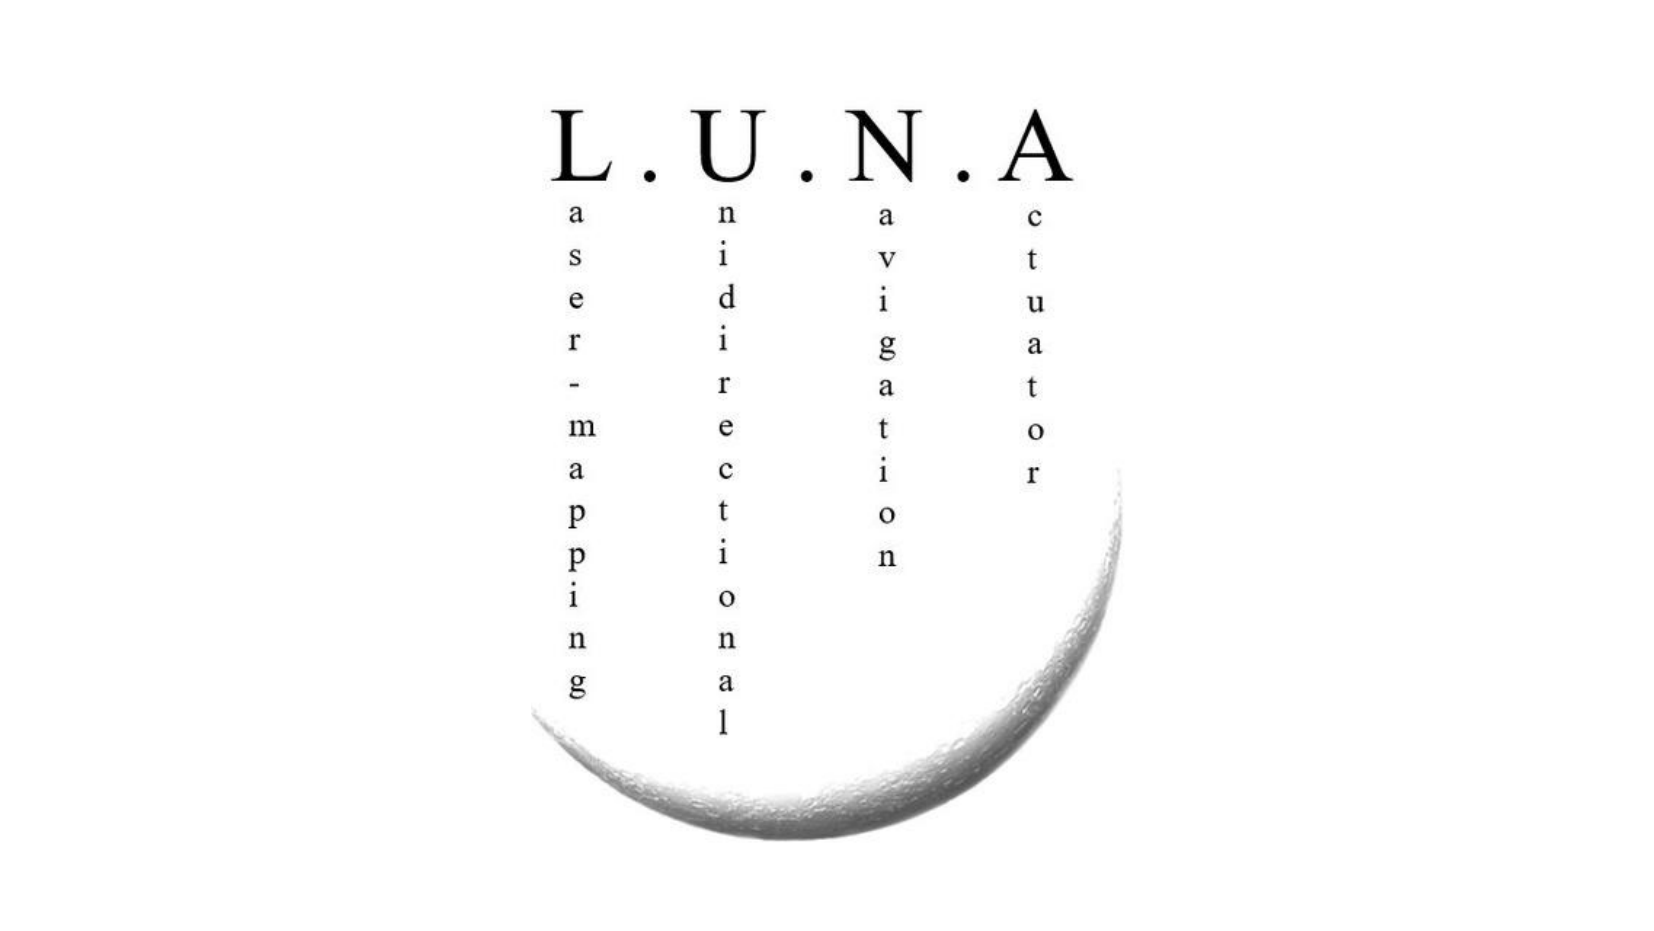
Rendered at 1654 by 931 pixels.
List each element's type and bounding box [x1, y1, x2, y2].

picture [531, 88, 1134, 845]
